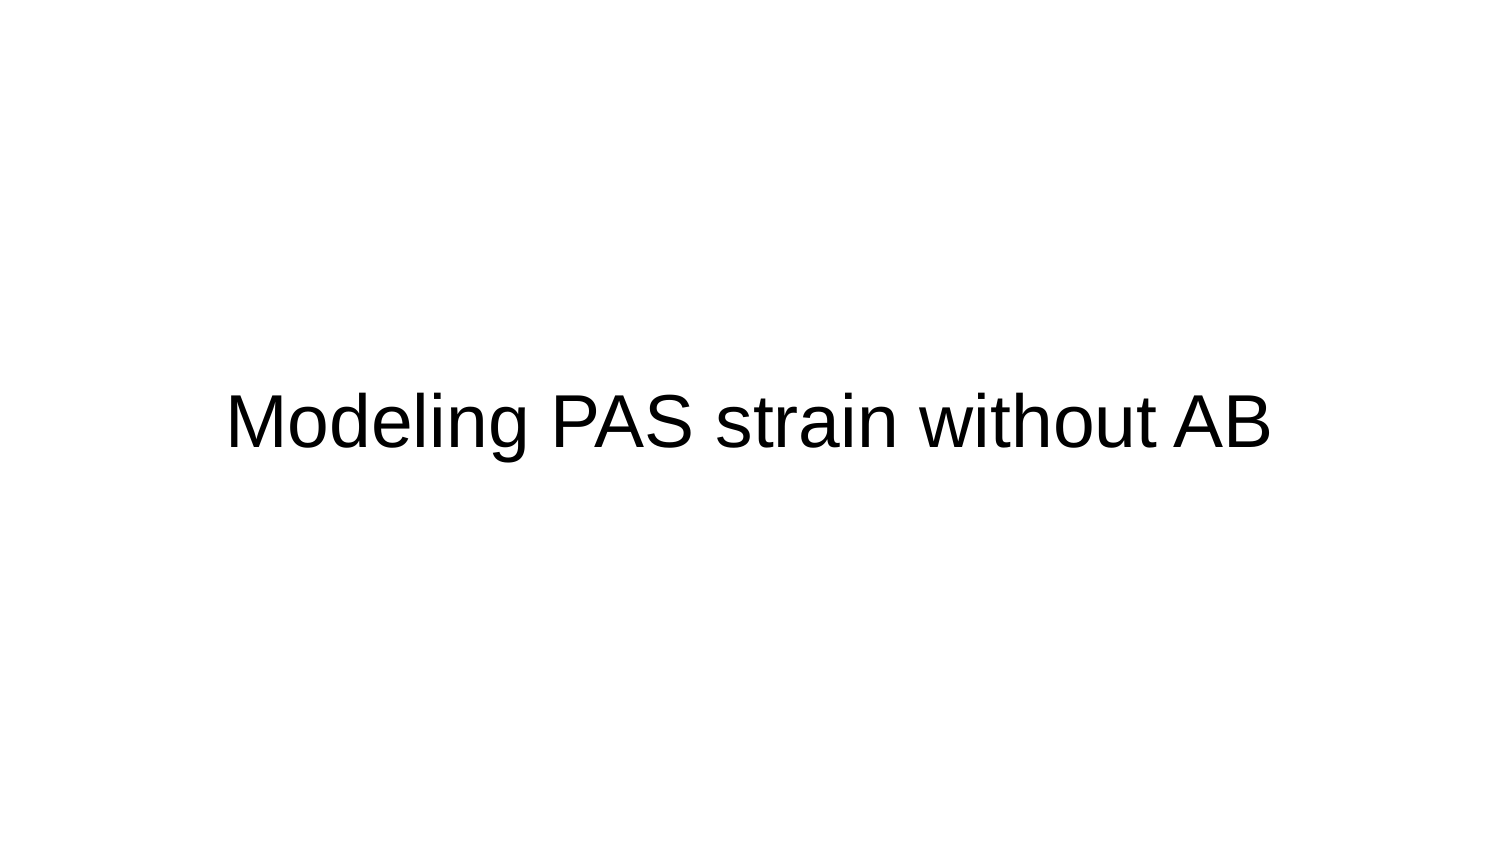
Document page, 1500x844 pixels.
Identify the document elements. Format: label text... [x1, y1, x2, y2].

title Modeling PAS strain without AB [51, 352, 1449, 491]
